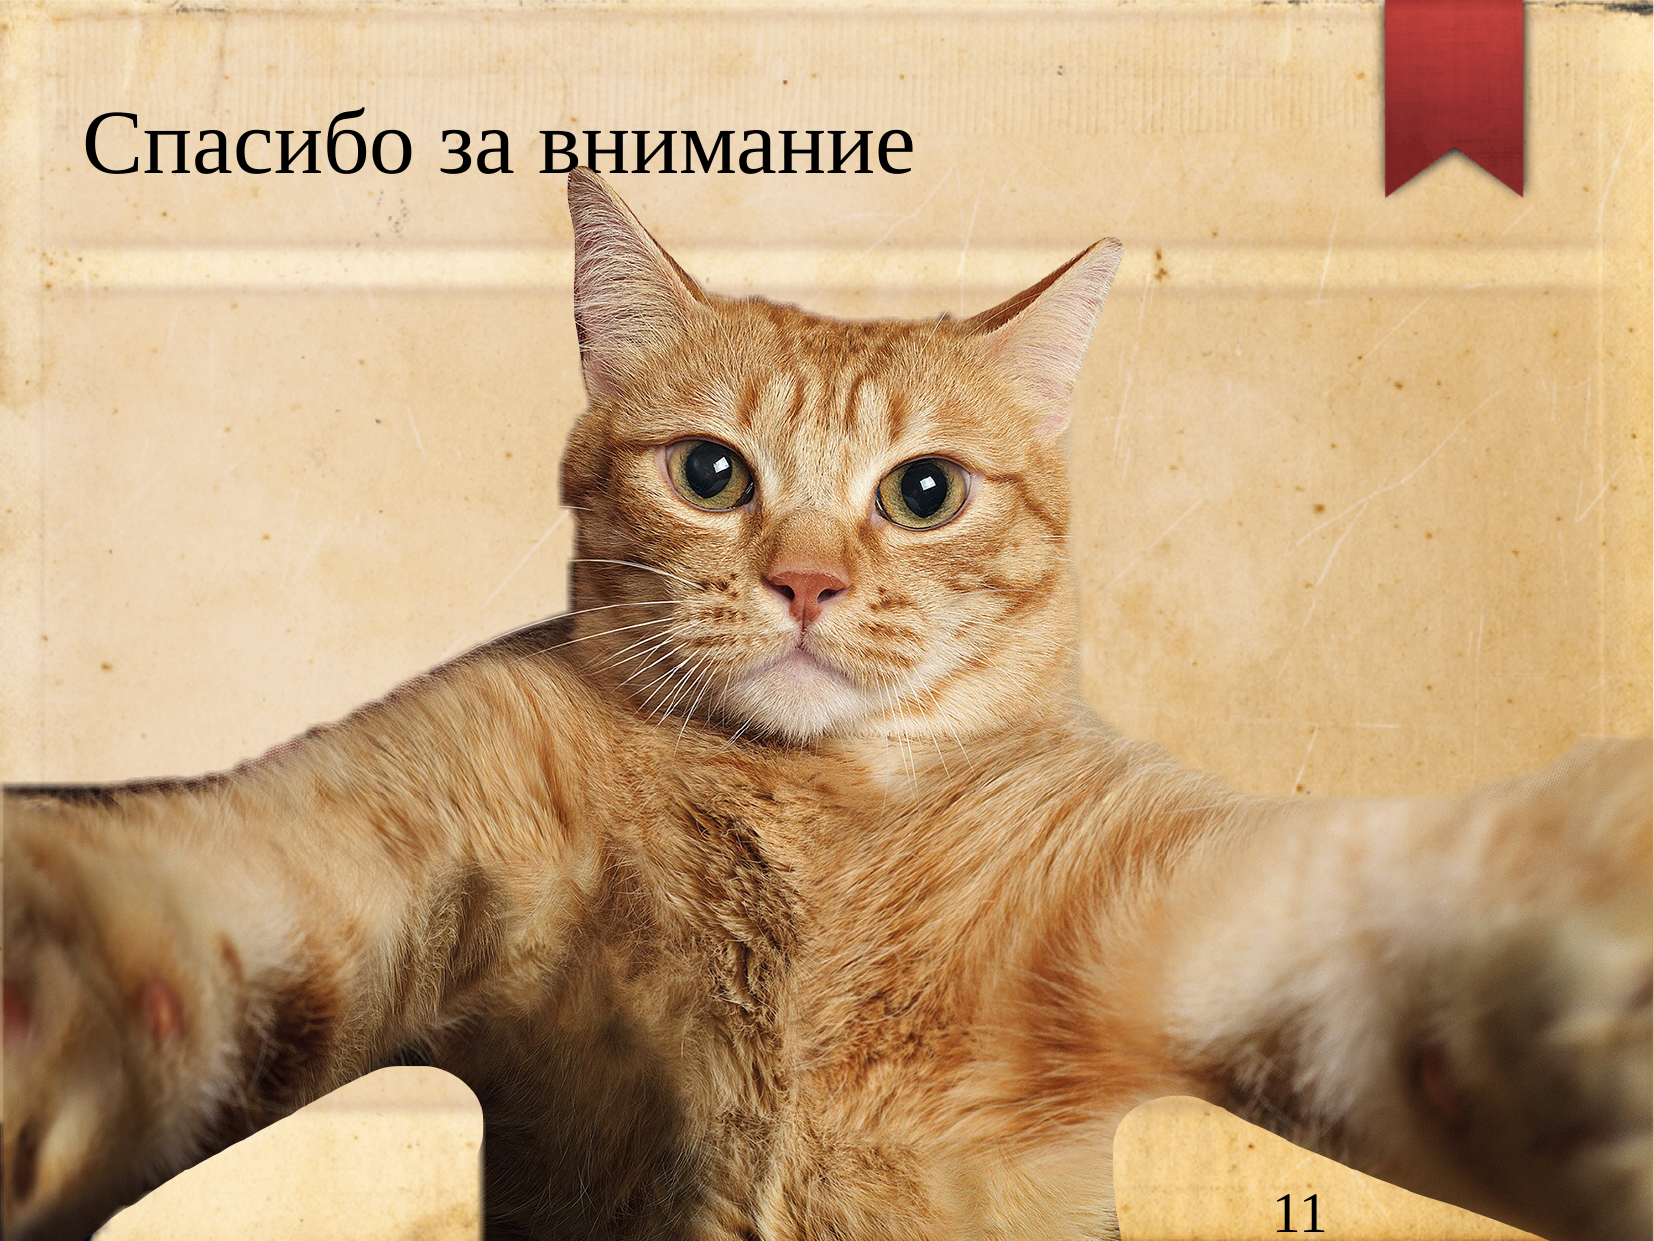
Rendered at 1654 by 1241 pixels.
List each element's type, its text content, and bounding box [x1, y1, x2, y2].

picture [0, 0, 1654, 1241]
list 11 [1211, 1181, 1329, 1241]
title Спасибо за внимание [82, 49, 1347, 165]
